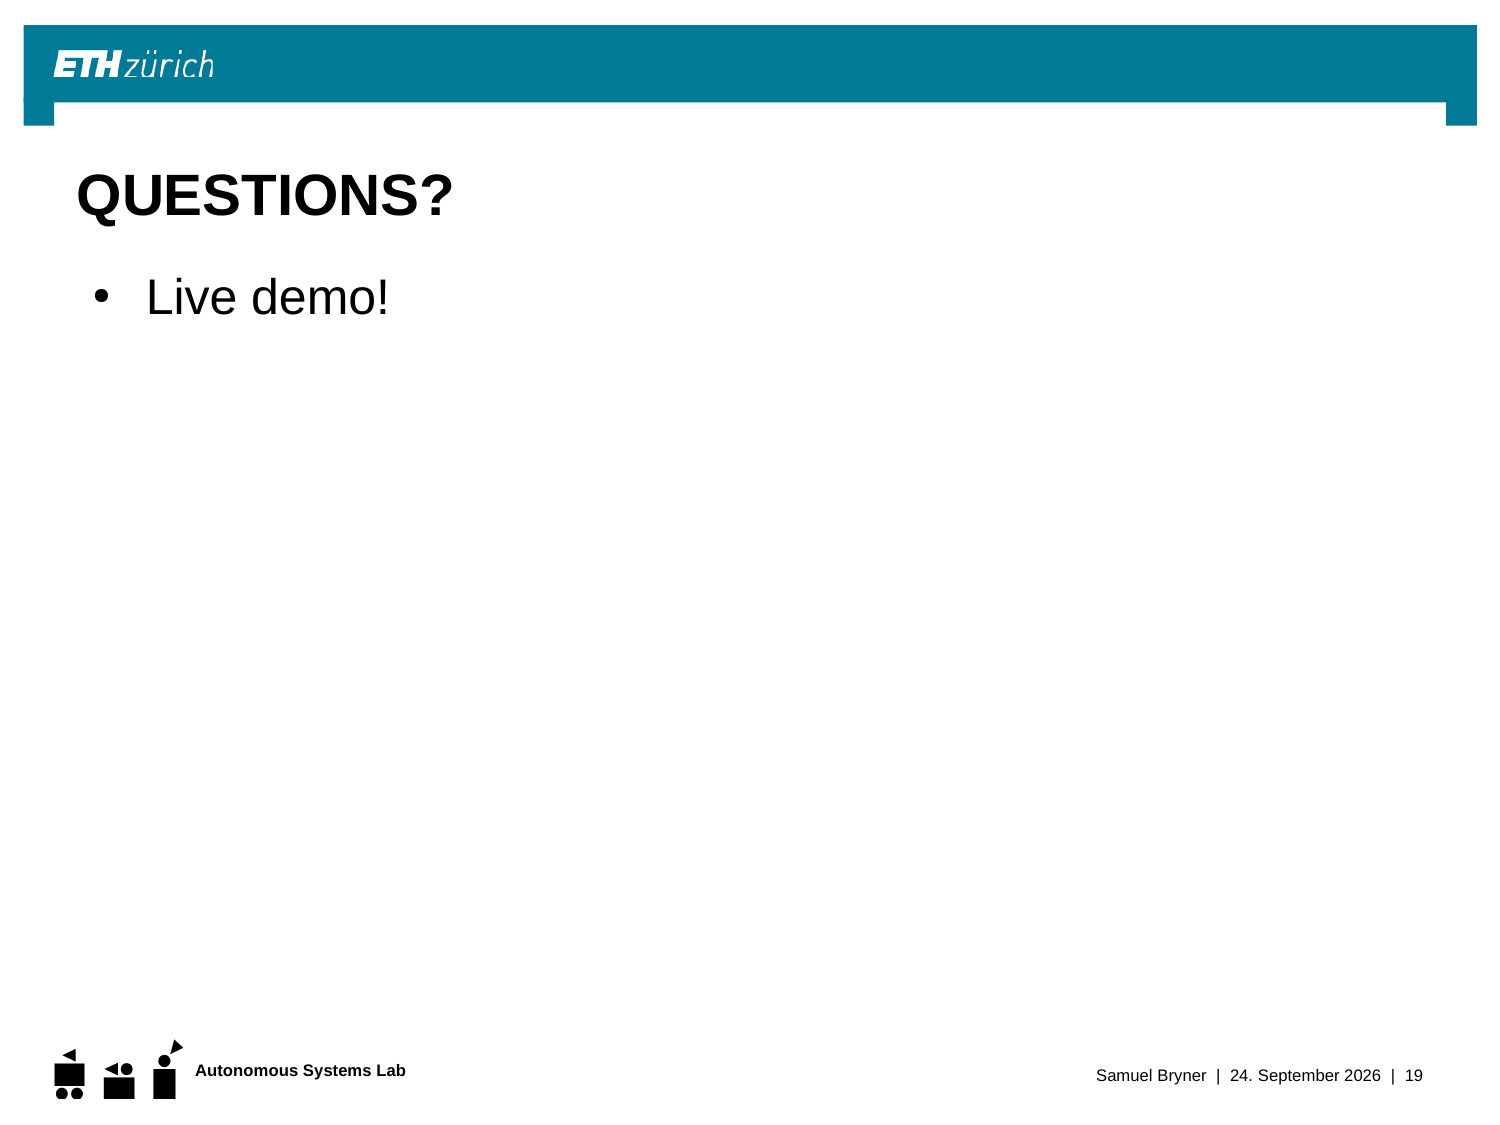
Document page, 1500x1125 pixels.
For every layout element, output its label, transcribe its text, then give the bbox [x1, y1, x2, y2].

title QUESTIONS? [53, 101, 1447, 290]
list Live demo! [75, 269, 1425, 1016]
